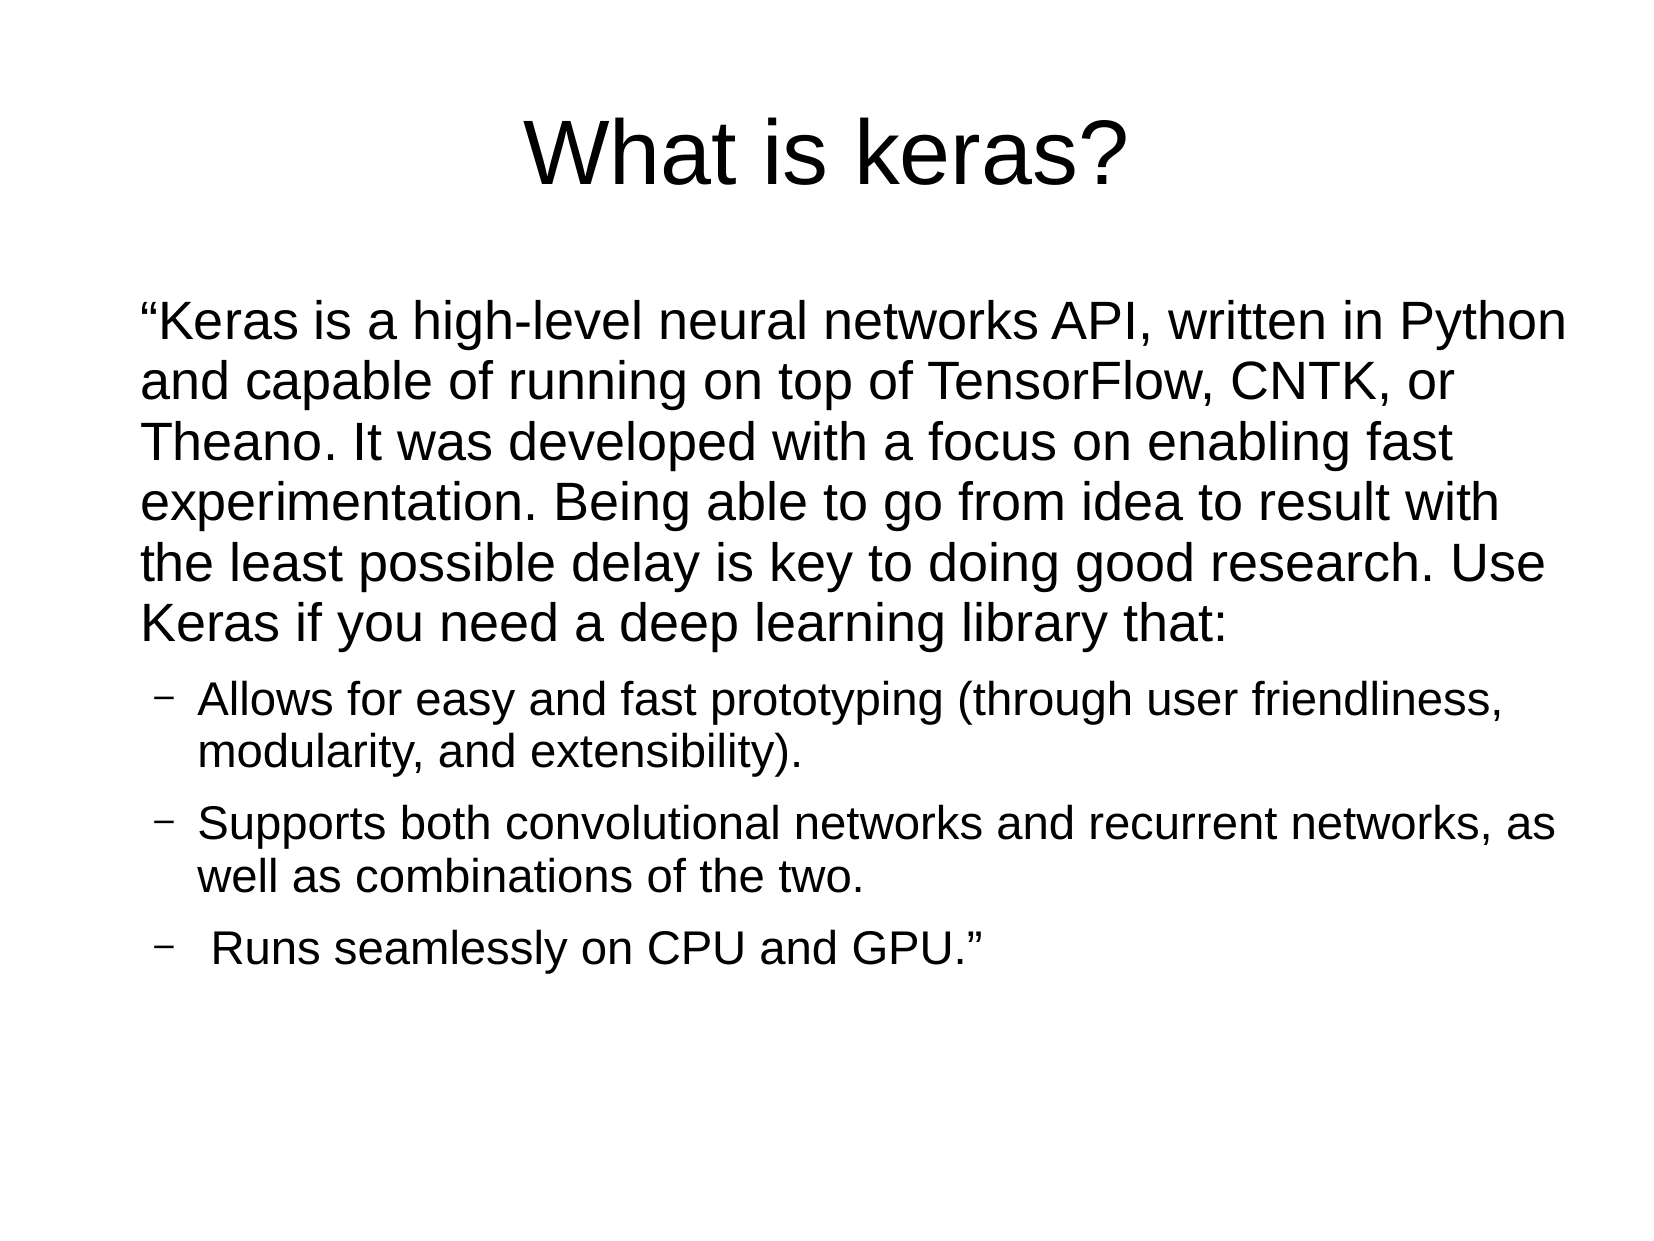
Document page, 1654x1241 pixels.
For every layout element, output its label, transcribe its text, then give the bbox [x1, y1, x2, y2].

title What is keras? [82, 49, 1571, 257]
list “Keras is a high-level neural networks API, written in Python and capable of running on top of TensorFlow, CNTK, or Theano. It was developed with a focus on enabling fast experimentation. Being able to go from idea to result with the least possible delay is key to doing good research. Use Keras if you need a deep learning library that: Allows for easy and fast prototyping (through user friendliness, modularity, and extensibility). Supports both convolutional networks and recurrent networks, as well as combinations of the two. Runs seamlessly on CPU and GPU.” [82, 290, 1571, 1010]
